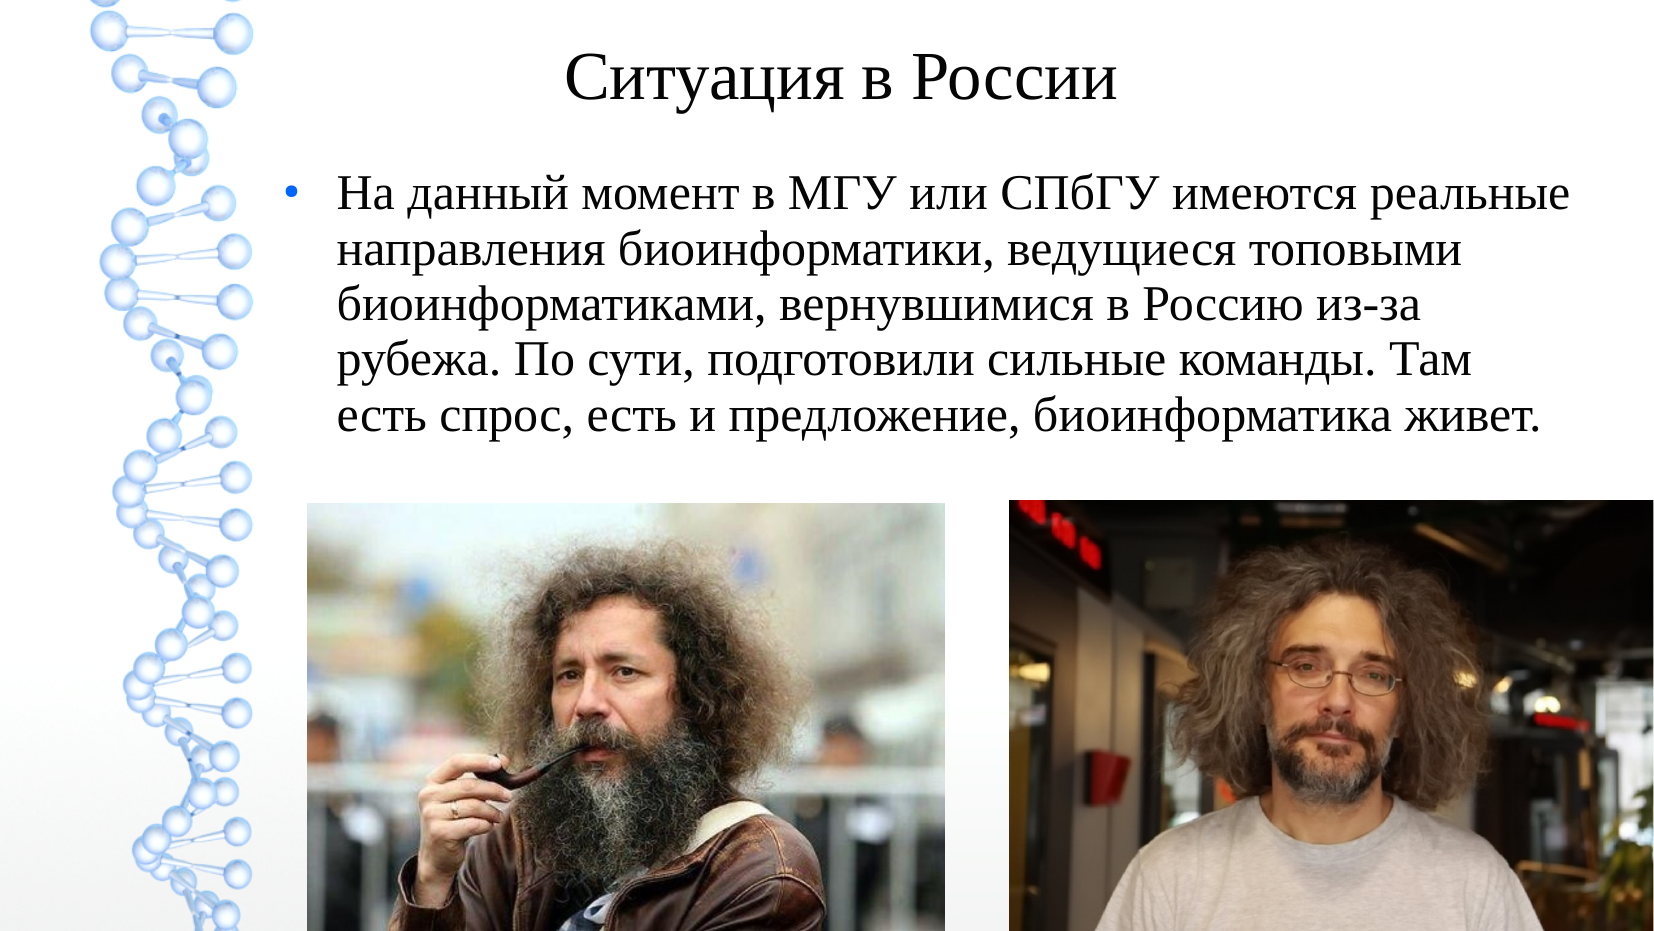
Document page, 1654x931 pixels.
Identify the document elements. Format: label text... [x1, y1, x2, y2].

picture [0, 0, 1654, 931]
list На данный момент в МГУ или СПбГУ имеются реальные направления биоинформатики, ведущиеся топовыми биоинформатиками, вернувшимися в Россию из-за рубежа. По сути, подготовили сильные команды. Там есть спрос, есть и предложение, биоинформатика живет. [265, 165, 1571, 839]
title Ситуация в России [177, 0, 1506, 154]
